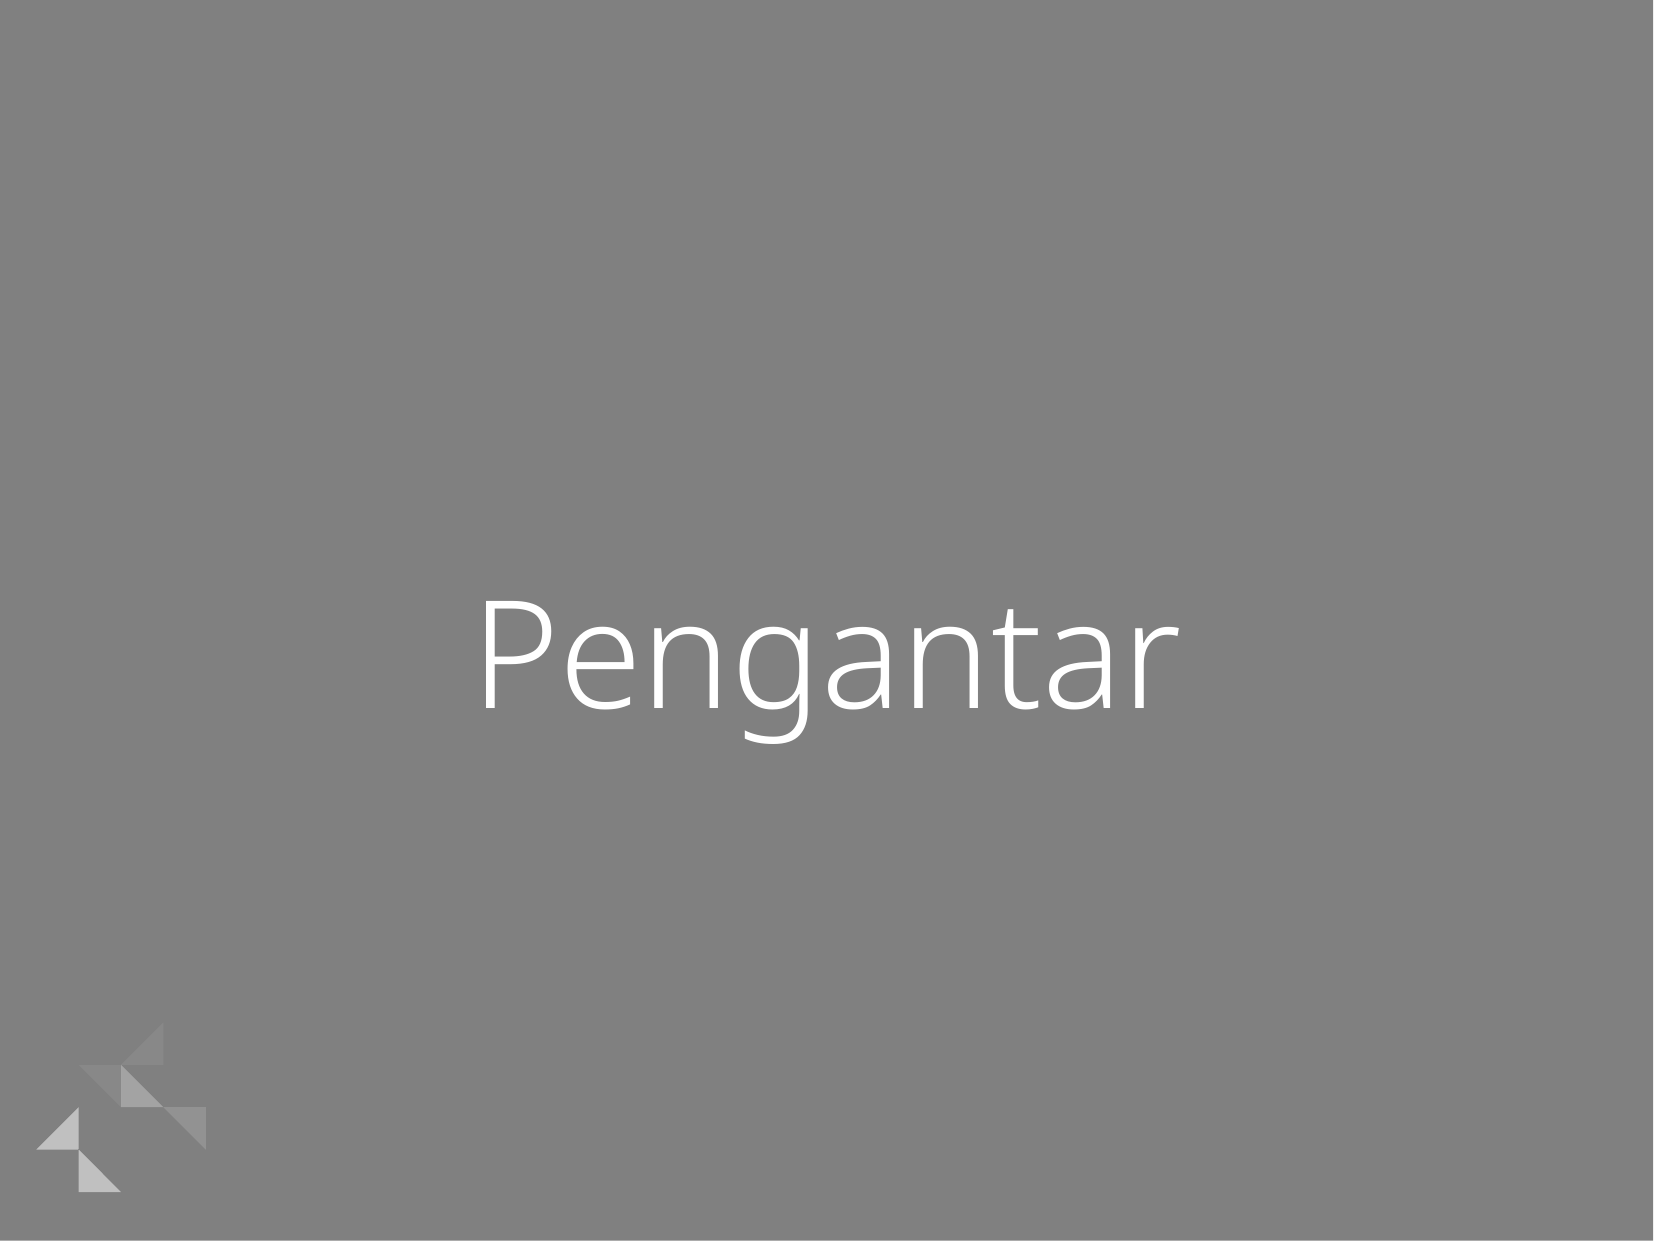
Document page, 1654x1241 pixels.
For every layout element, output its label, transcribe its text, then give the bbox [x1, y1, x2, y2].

list Pengantar [82, 290, 1571, 1010]
